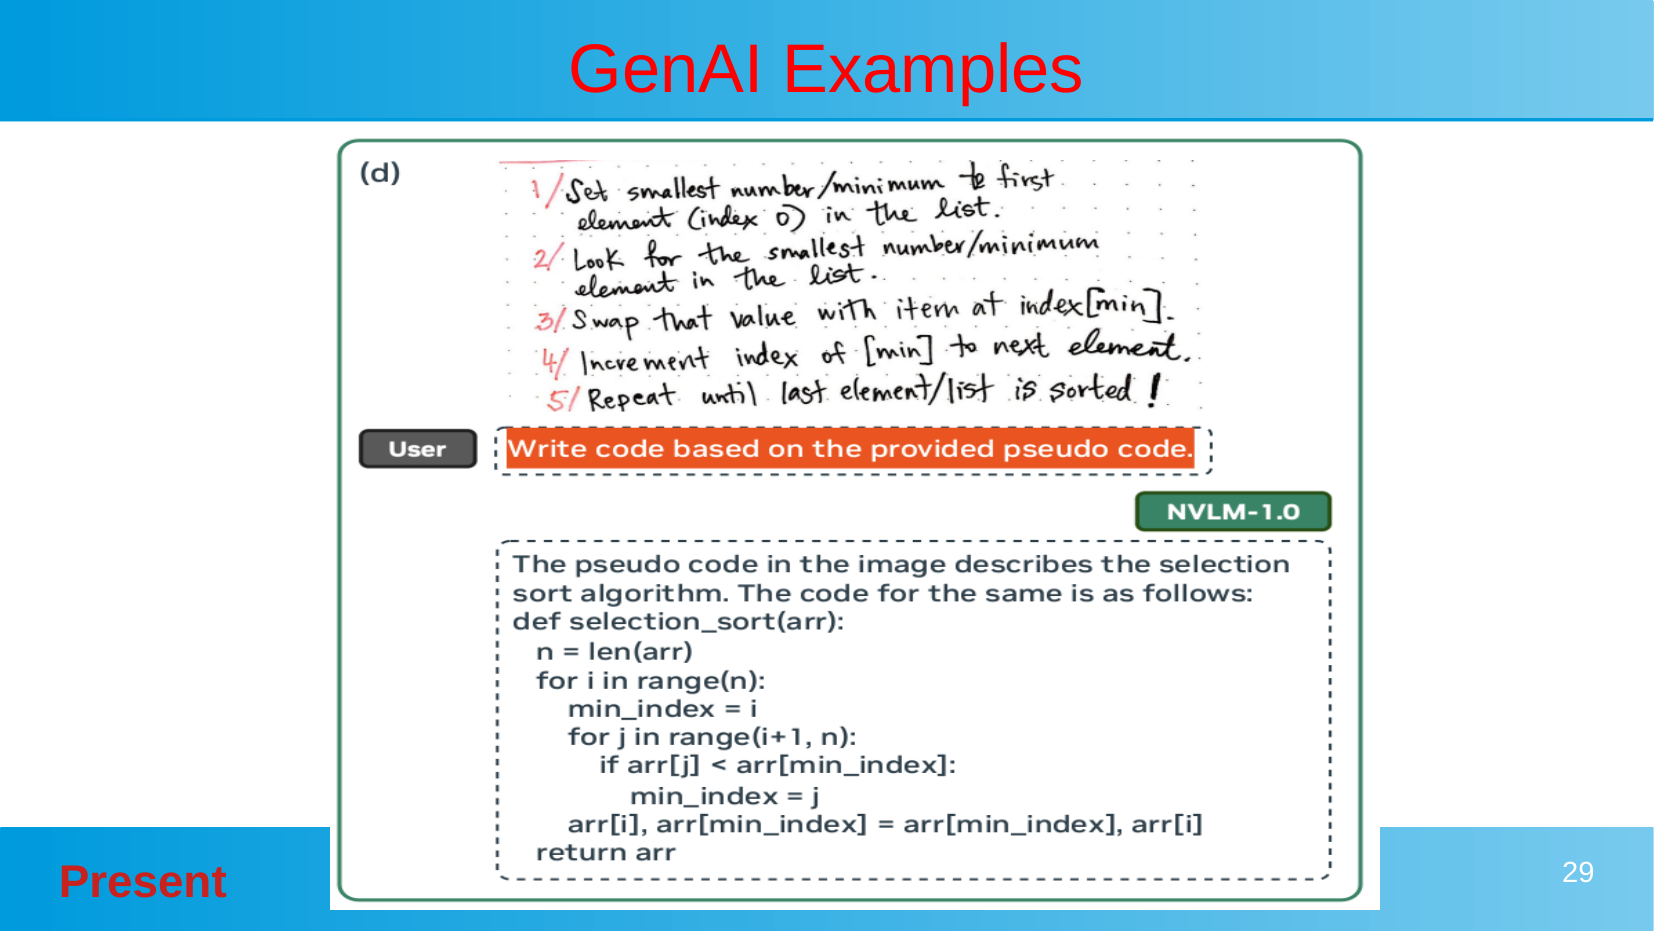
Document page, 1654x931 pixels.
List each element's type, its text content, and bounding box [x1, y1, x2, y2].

picture [330, 130, 1380, 910]
title GenAI Examples [59, 29, 1595, 108]
